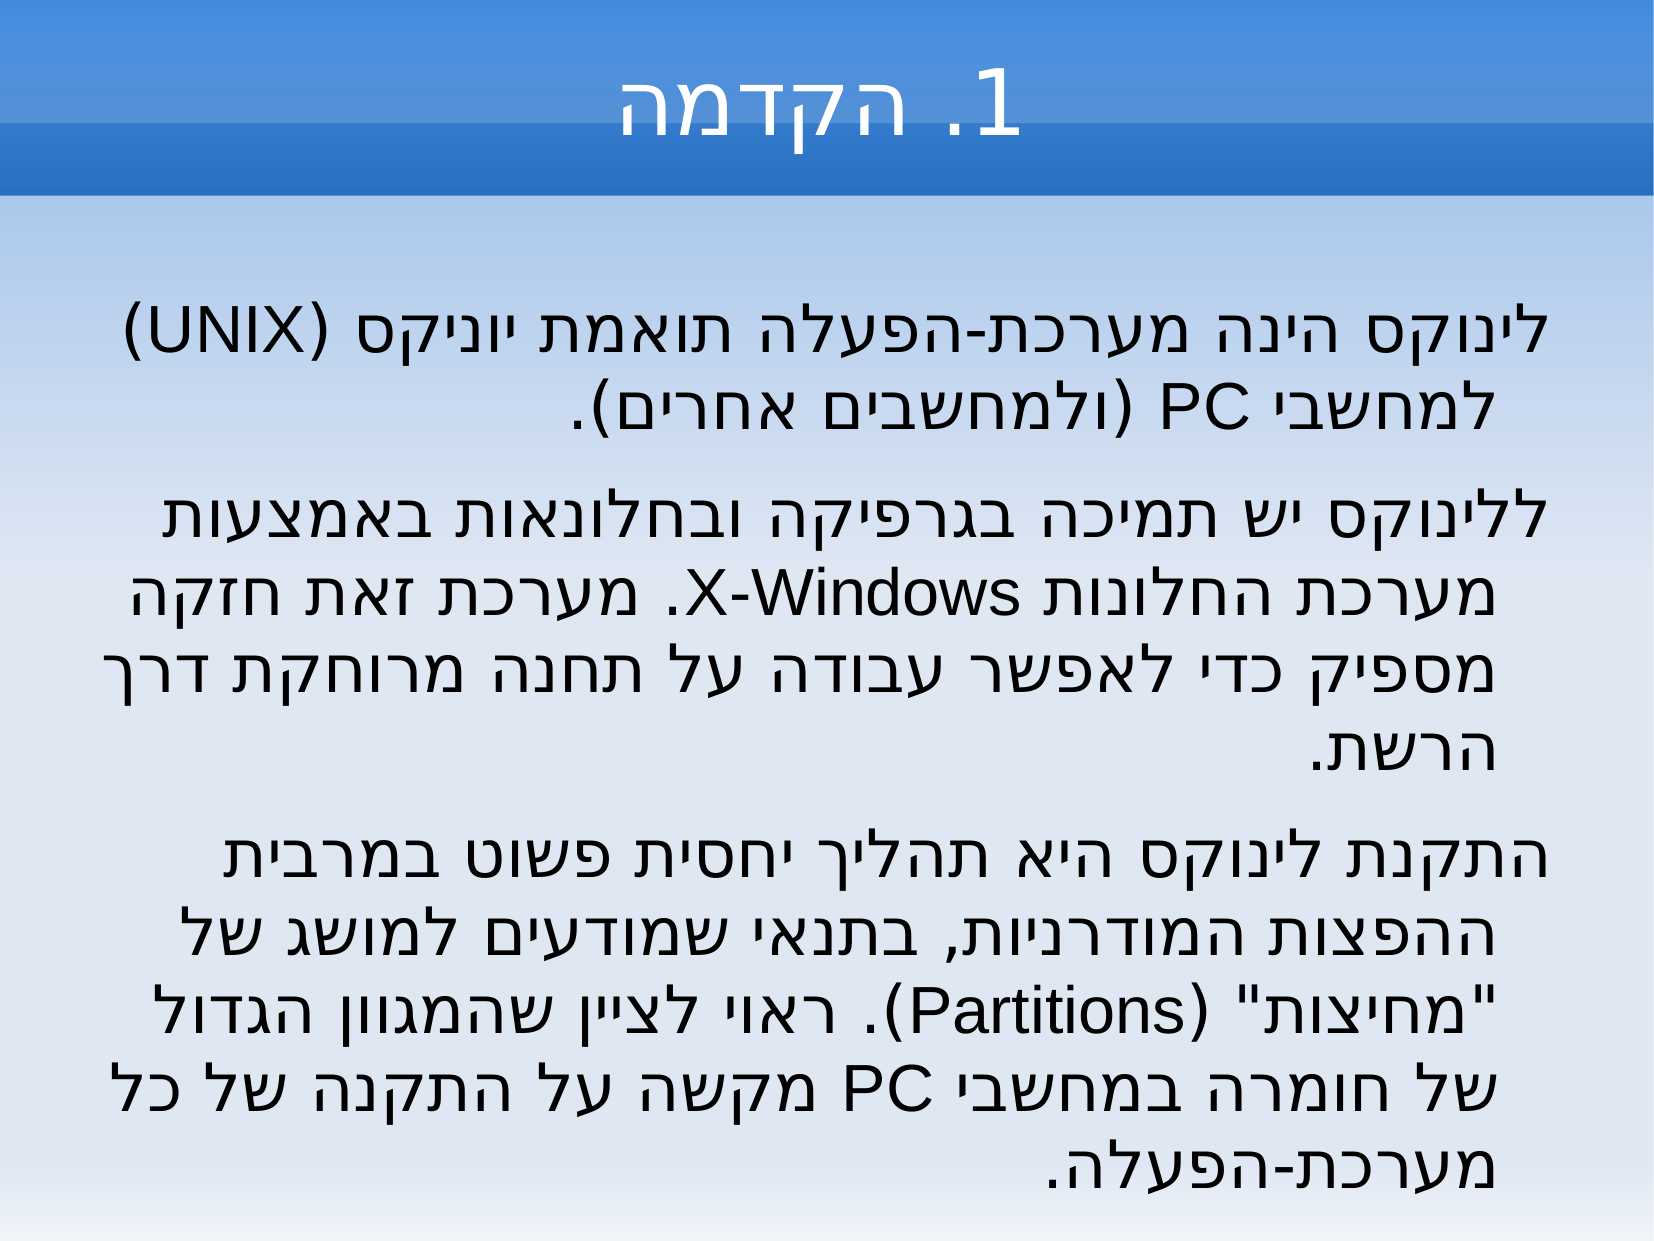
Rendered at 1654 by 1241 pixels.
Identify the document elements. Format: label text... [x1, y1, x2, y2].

picture [0, 0, 1654, 1241]
list לינוקס הינה מערכת-הפעלה תואמת יוניקס (UNIX) למחשבי PC (ולמחשבים אחרים). ללינוקס יש תמיכה בגרפיקה ובחלונאות באמצעות מערכת החלונות X-Windows. מערכת זאת חזקה מספיק כדי לאפשר עבודה על תחנה מרוחקת דרך הרשת. התקנת לינוקס היא תהליך יחסית פשוט במרבית ההפצות המודרניות, בתנאי שמודעים למושג של "מחיצות" (Partitions). ראוי לציין שהמגוון הגדול של חומרה במחשבי PC מקשה על התקנה של כל מערכת-הפעלה. [82, 290, 1571, 1205]
title 1. הקדמה [76, 0, 1565, 208]
